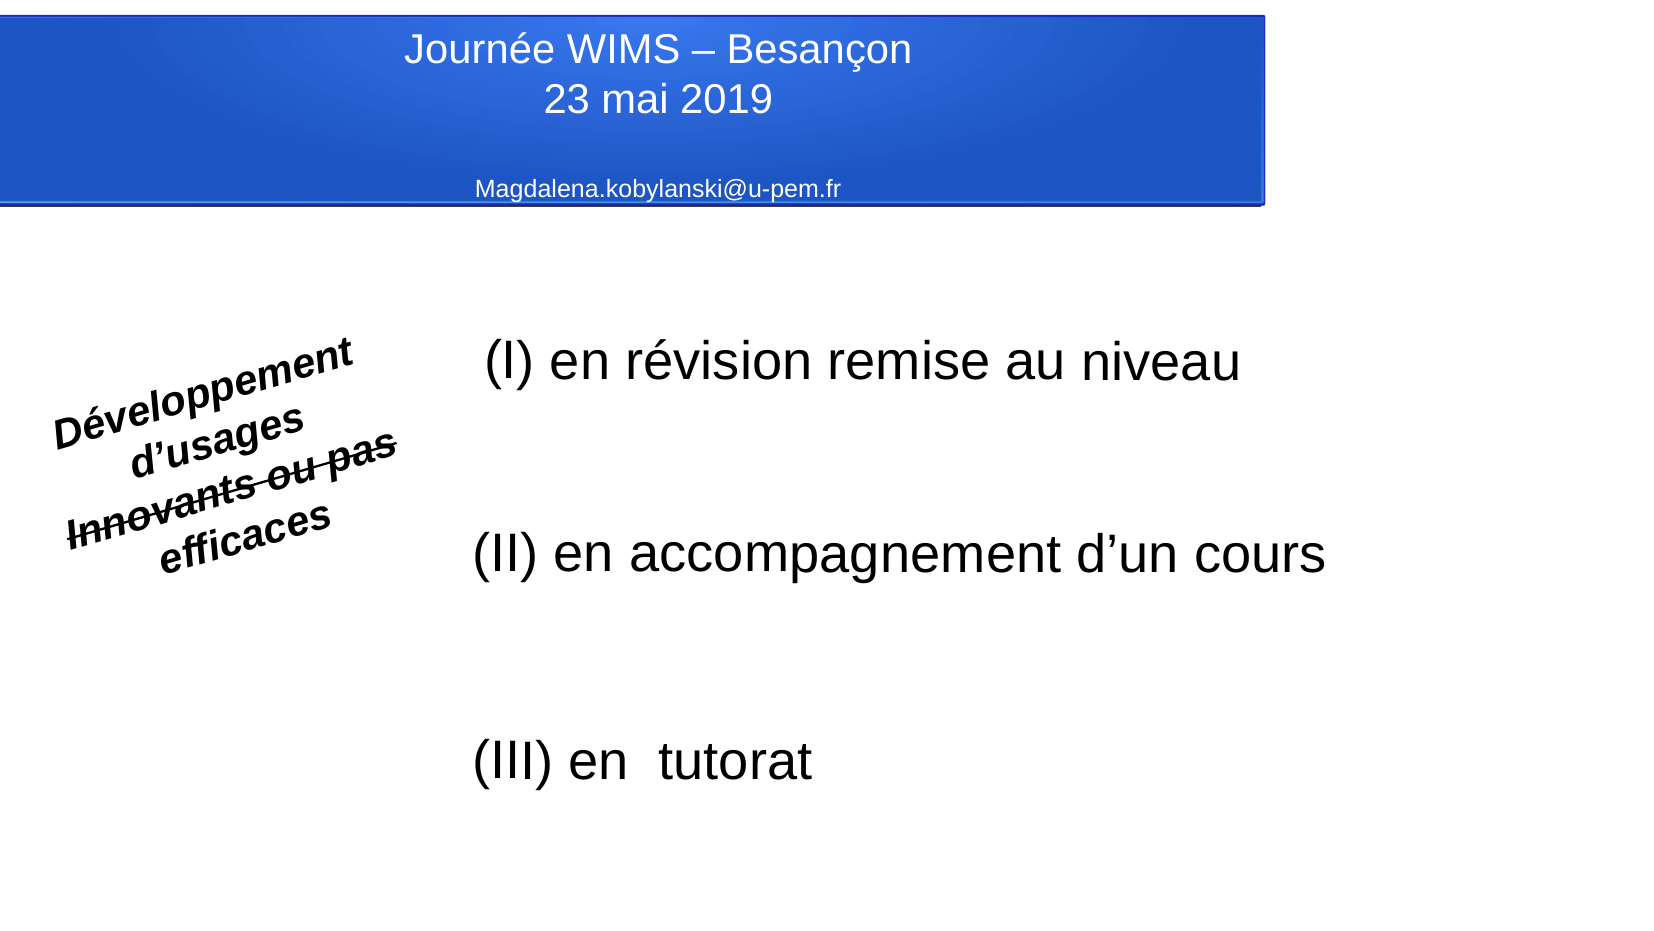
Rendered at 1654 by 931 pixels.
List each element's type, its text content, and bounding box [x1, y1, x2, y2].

text_box (II) en accompagnement d’un cours [472, 500, 1453, 667]
text_box (I) en révision remise au niveau [484, 273, 1441, 444]
text_box Développement d’usages Innovants ou pas efficaces [0, 273, 485, 700]
picture [0, 13, 1269, 211]
text_box Journée WIMS – Besançon 23 mai 2019 Magdalena.kobylanski@u-pem.fr [82, 28, 1235, 196]
text_box (III) en tutorat [472, 696, 1429, 821]
